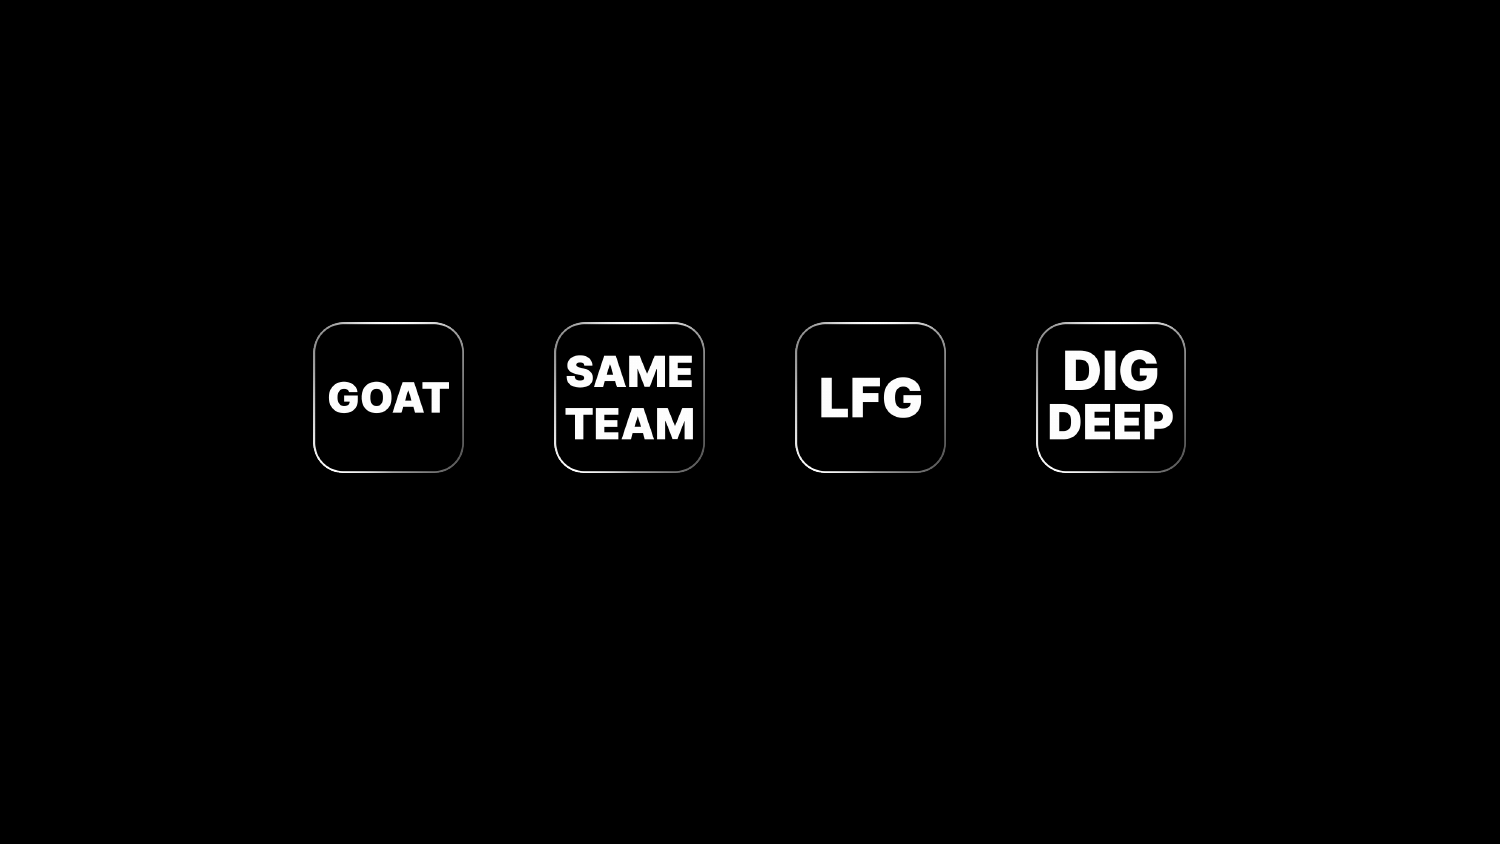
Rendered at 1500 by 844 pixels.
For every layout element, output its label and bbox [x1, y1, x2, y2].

picture [795, 322, 946, 473]
picture [554, 322, 705, 473]
picture [1036, 322, 1186, 473]
picture [313, 322, 464, 473]
